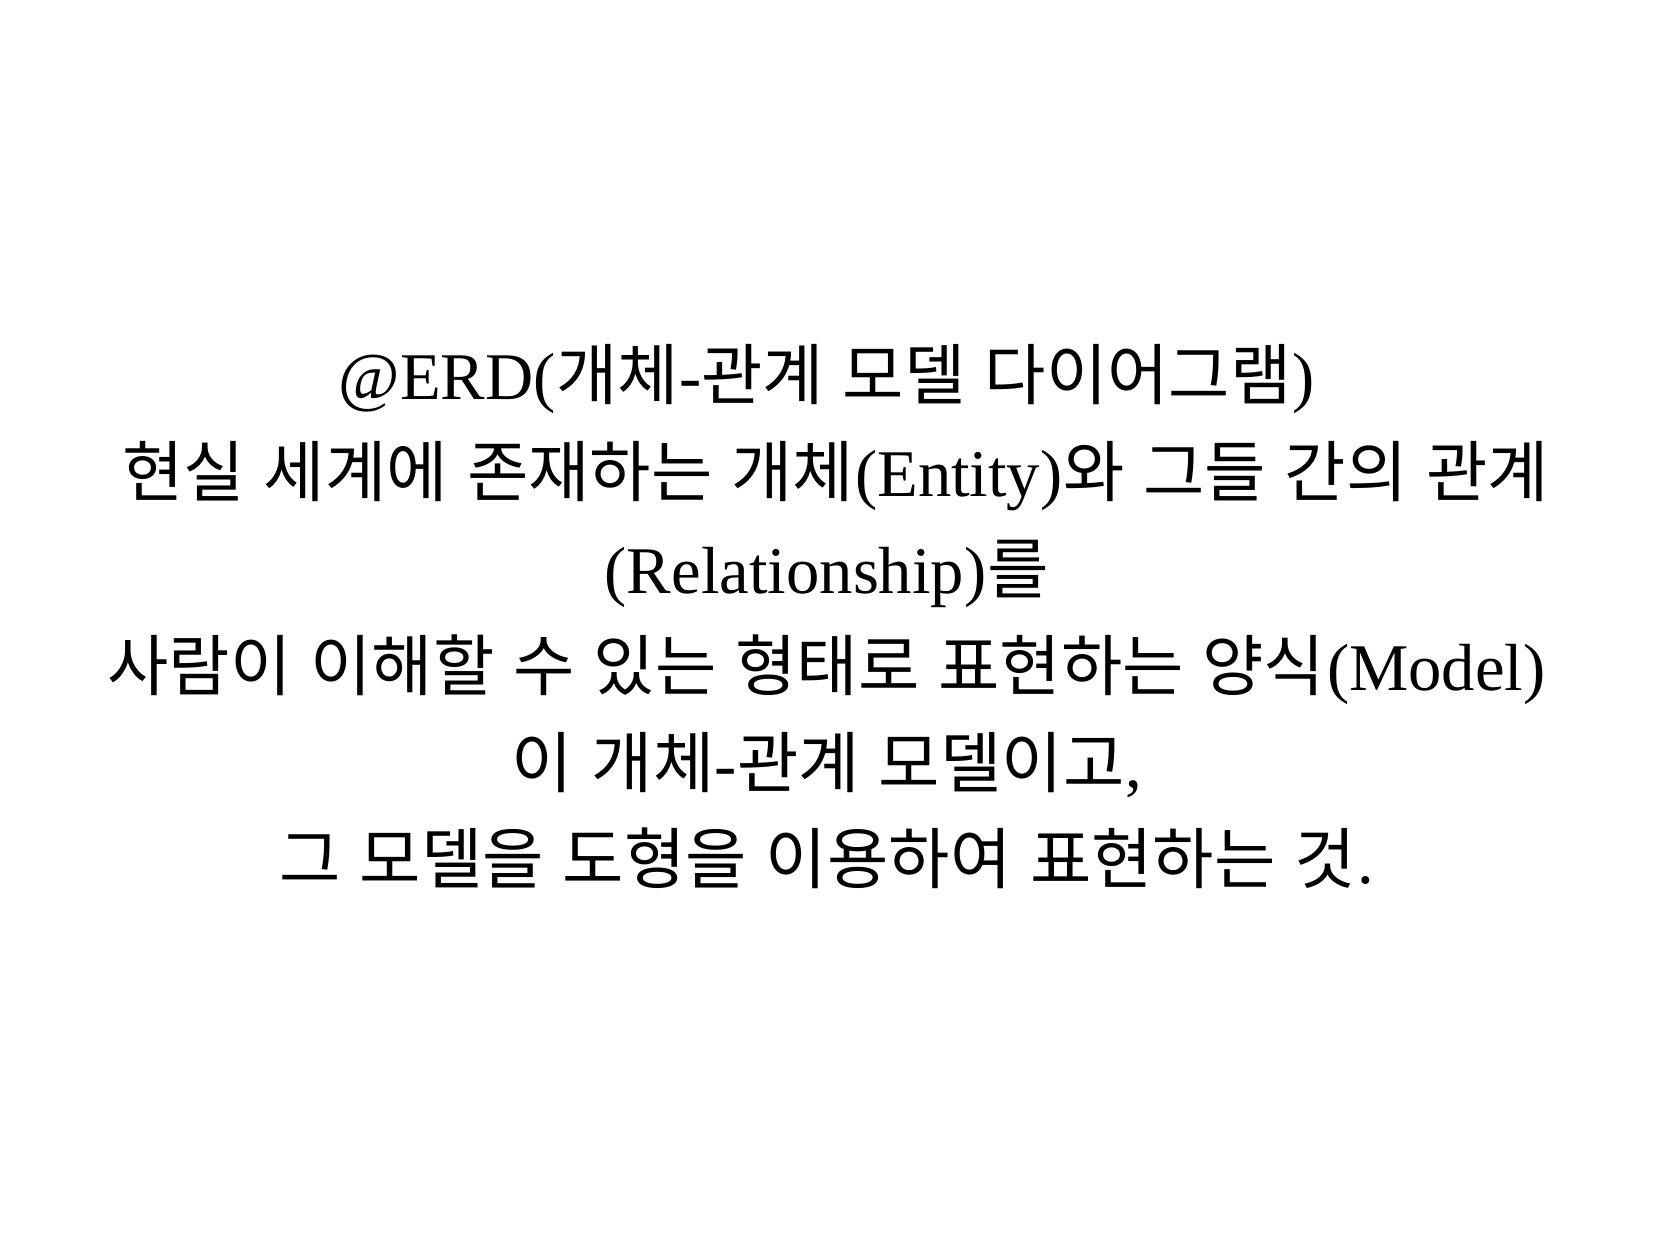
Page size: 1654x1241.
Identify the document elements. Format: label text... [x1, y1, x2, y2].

subtitle @ERD(개체-관계 모델 다이어그램) 현실 세계에 존재하는 개체(Entity)와 그들 간의 관계(Relationship)를 사람이 이해할 수 있는 형태로 표현하는 양식(Model)이 개체-관계 모델이고, 그 모델을 도형을 이용하여 표현하는 것. [82, 290, 1571, 1010]
